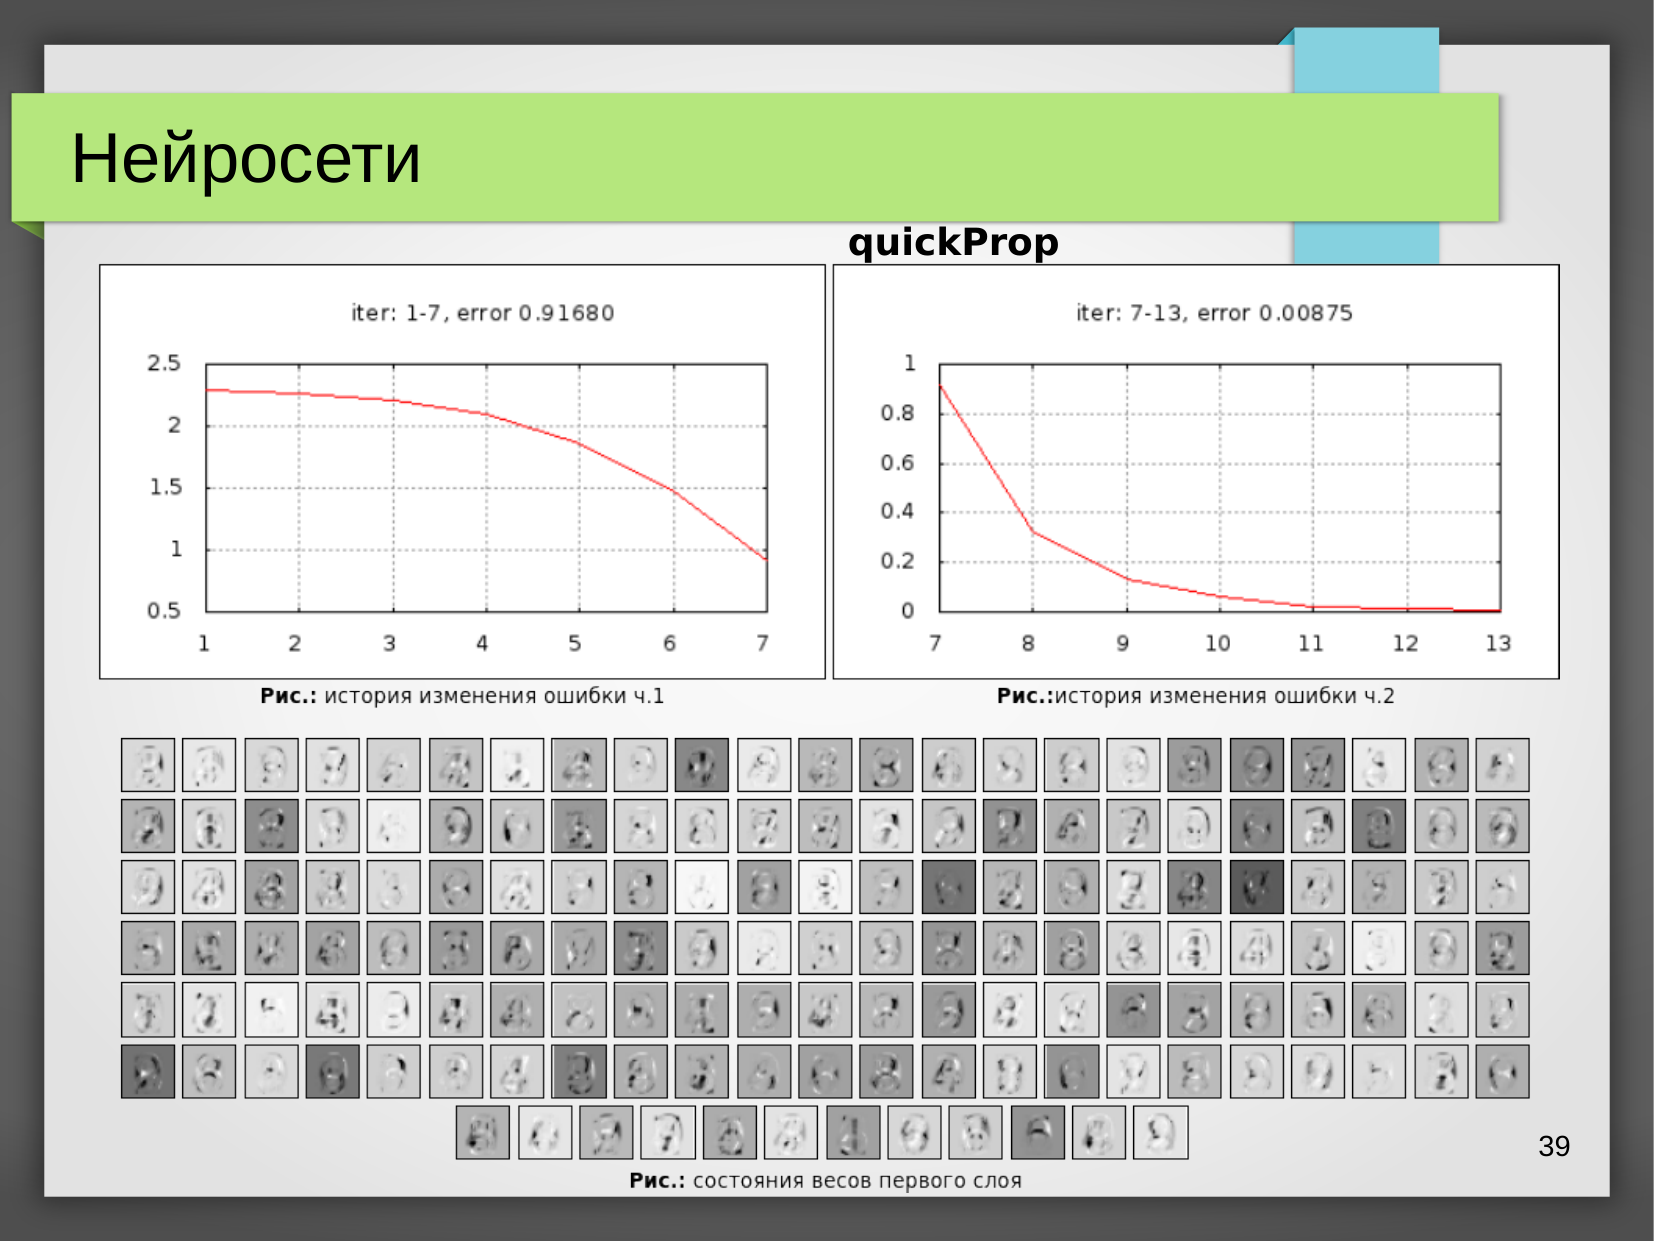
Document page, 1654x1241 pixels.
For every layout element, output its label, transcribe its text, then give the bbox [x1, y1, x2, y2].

title Нейросети [70, 118, 1205, 199]
picture [0, 0, 1654, 1241]
text_box quickProp [833, 213, 1075, 261]
